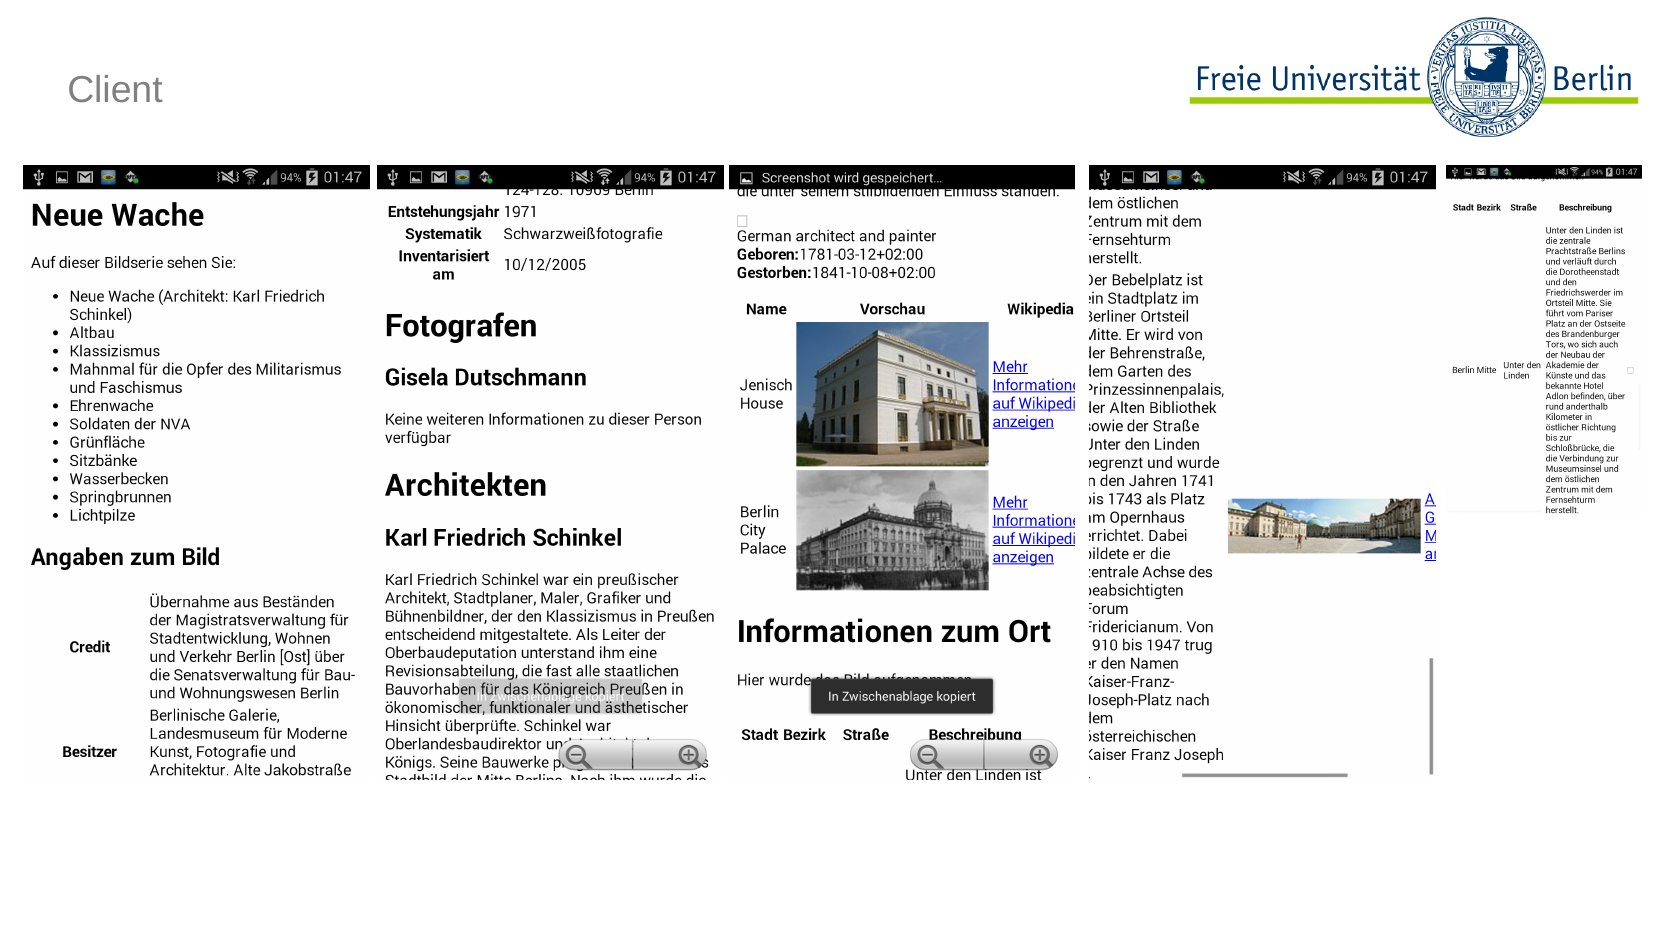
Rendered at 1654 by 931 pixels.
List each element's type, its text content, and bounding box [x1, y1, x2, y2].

picture [1089, 165, 1436, 780]
picture [1185, 11, 1642, 142]
picture [1446, 165, 1642, 514]
picture [23, 165, 370, 780]
picture [729, 165, 1075, 780]
text_box Client [52, 61, 178, 119]
picture [377, 165, 724, 780]
